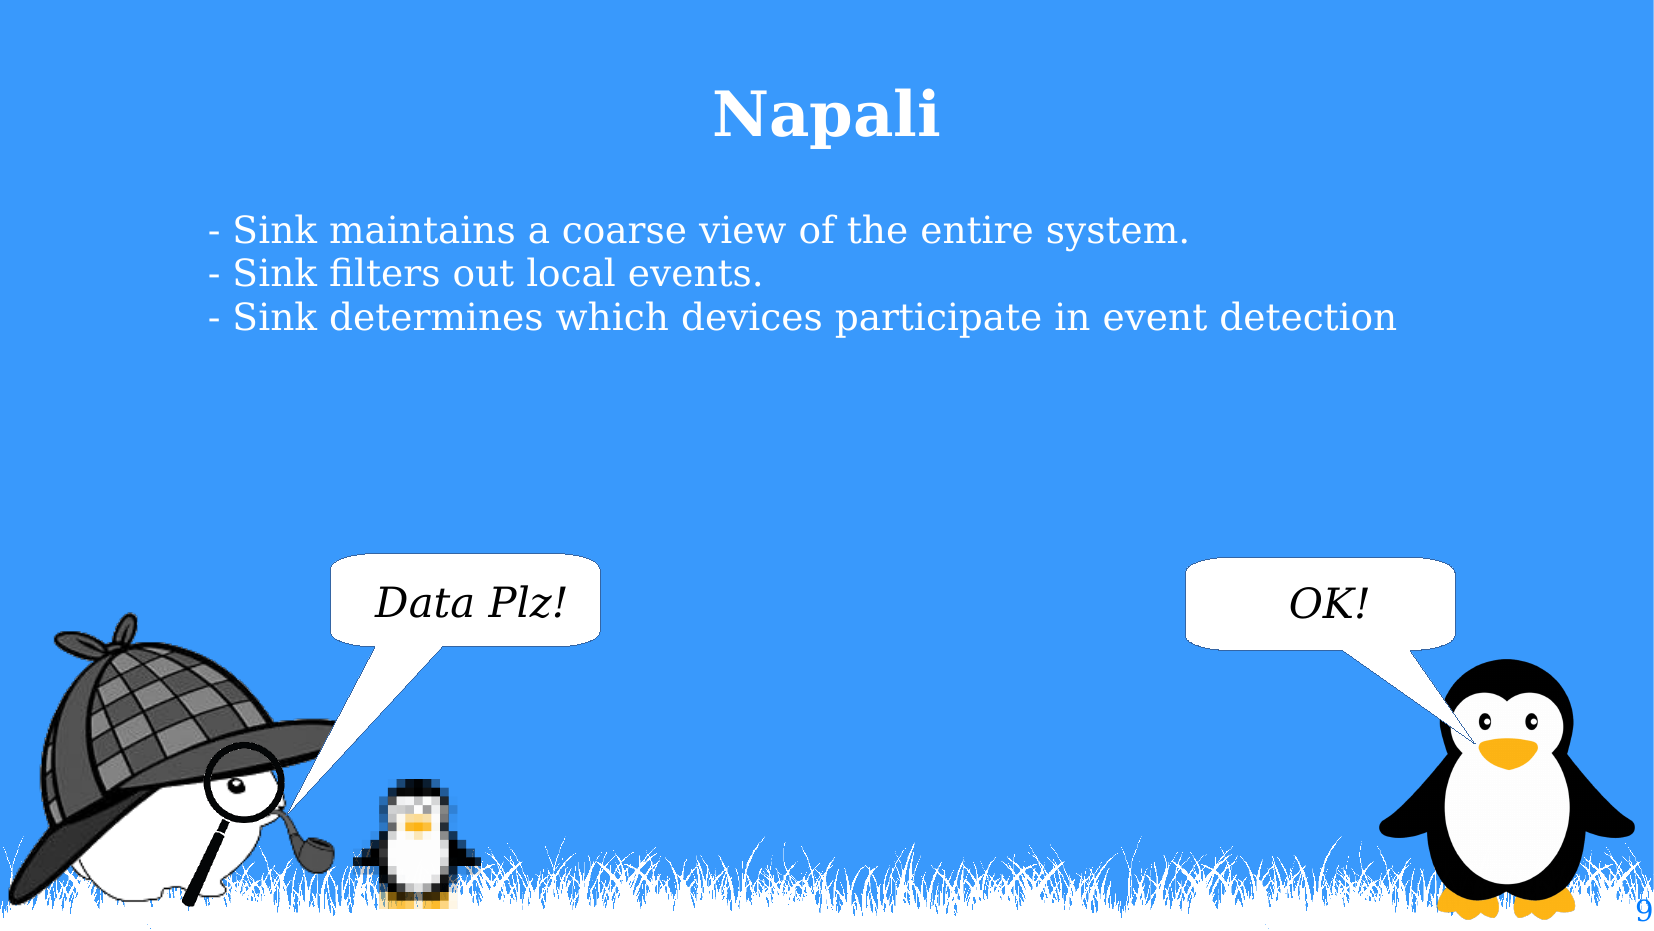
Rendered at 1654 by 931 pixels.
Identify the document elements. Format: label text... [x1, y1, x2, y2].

title [82, 37, 1571, 193]
text_box [1185, 557, 1476, 744]
text_box OK! [1274, 572, 1654, 636]
text_box - Sink maintains a coarse view of the entire system. - Sink filters out local events. - Sink determines which devices participate in event detection [193, 201, 1469, 391]
text_box [285, 553, 601, 816]
text_box Data Plz! [360, 571, 781, 636]
picture [0, 0, 1654, 931]
